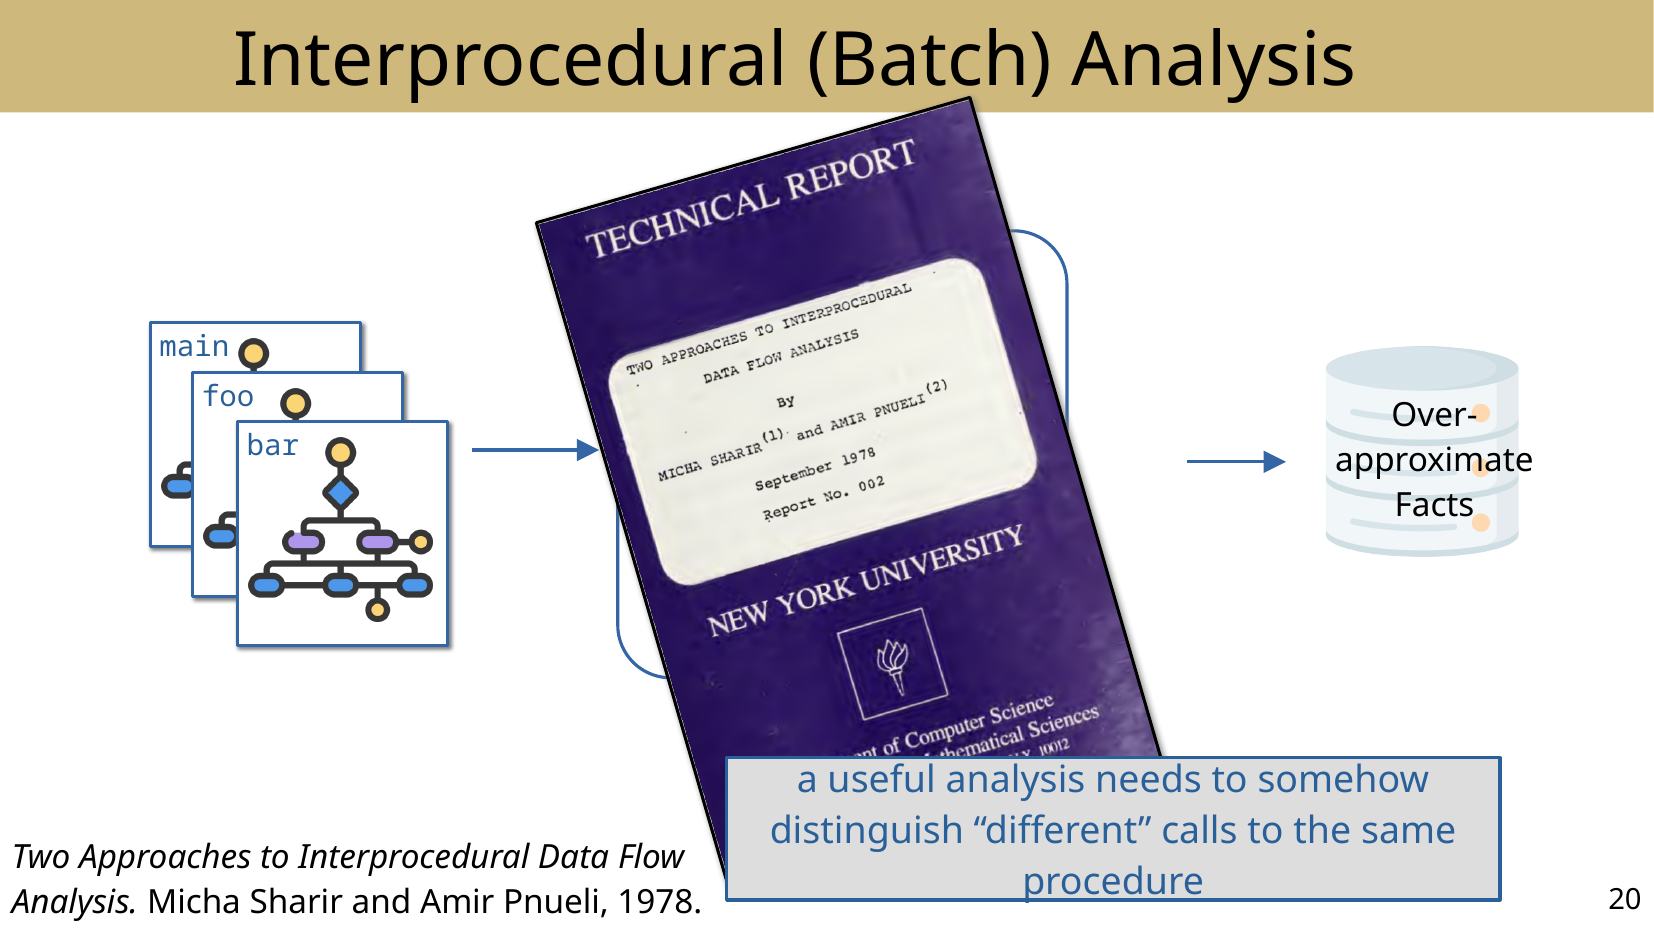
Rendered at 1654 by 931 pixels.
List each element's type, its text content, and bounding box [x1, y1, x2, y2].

picture [248, 437, 433, 622]
text_box main [159, 325, 241, 365]
title ??? [627, 145, 790, 193]
picture [538, 99, 1160, 874]
picture [1317, 346, 1527, 557]
picture [203, 464, 237, 573]
text_box a useful analysis needs to somehow distinguish “different” calls to the same procedure [726, 757, 1501, 901]
picture [255, 388, 388, 421]
title Interprocedural (Batch) Analysis [0, 0, 1576, 113]
text_box bar [246, 424, 300, 463]
text_box Two Approaches to Interprocedural Data Flow Analysis. Micha Sharir and Amir Pnueli, 1978. [11, 832, 657, 931]
text_box [150, 322, 448, 646]
text_box foo [201, 375, 255, 464]
text_box Over- approximate Facts [1335, 390, 1569, 520]
picture [1023, 256, 1031, 283]
picture [161, 338, 346, 523]
